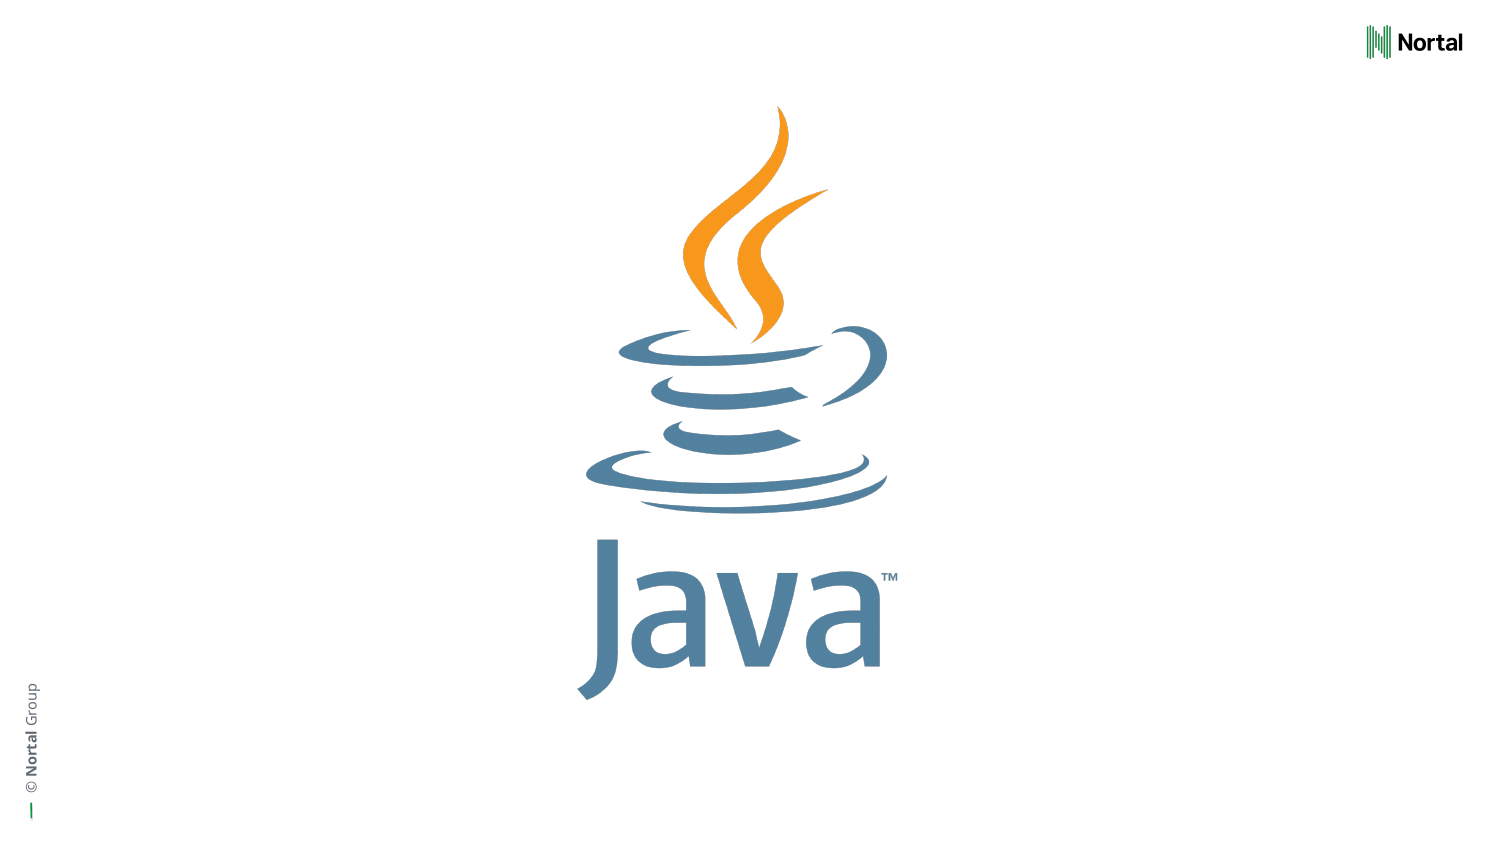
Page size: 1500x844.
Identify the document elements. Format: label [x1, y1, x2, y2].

picture [570, 101, 900, 706]
